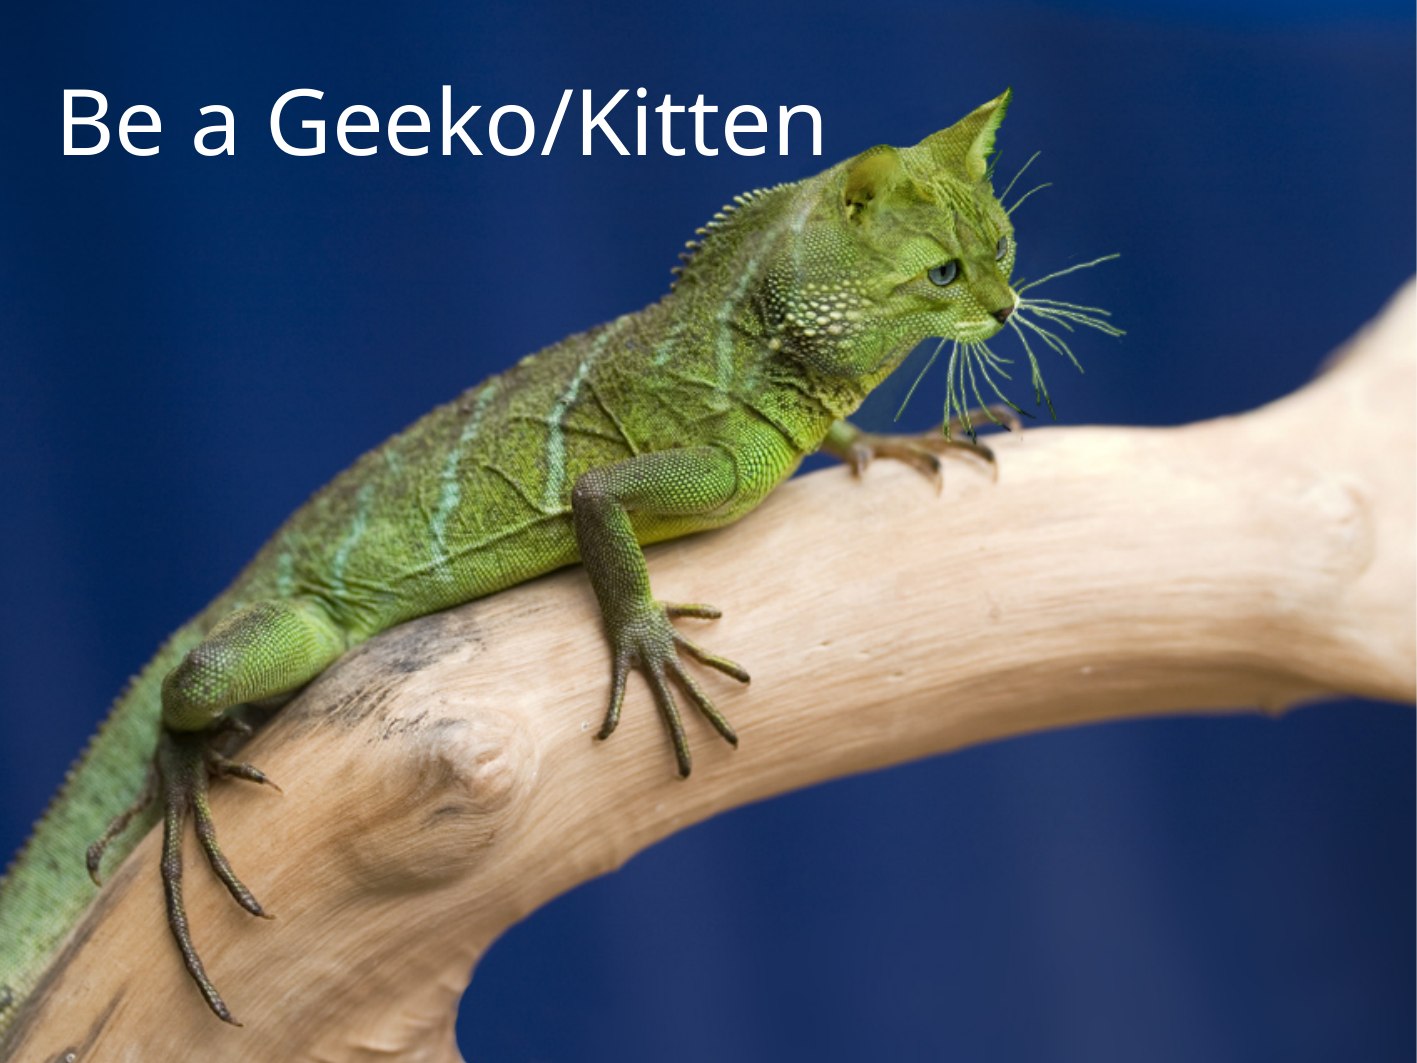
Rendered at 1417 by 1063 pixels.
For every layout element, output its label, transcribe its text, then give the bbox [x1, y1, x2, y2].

picture [0, 0, 1417, 1063]
text_box Be a Geeko/Kitten [0, 55, 885, 184]
